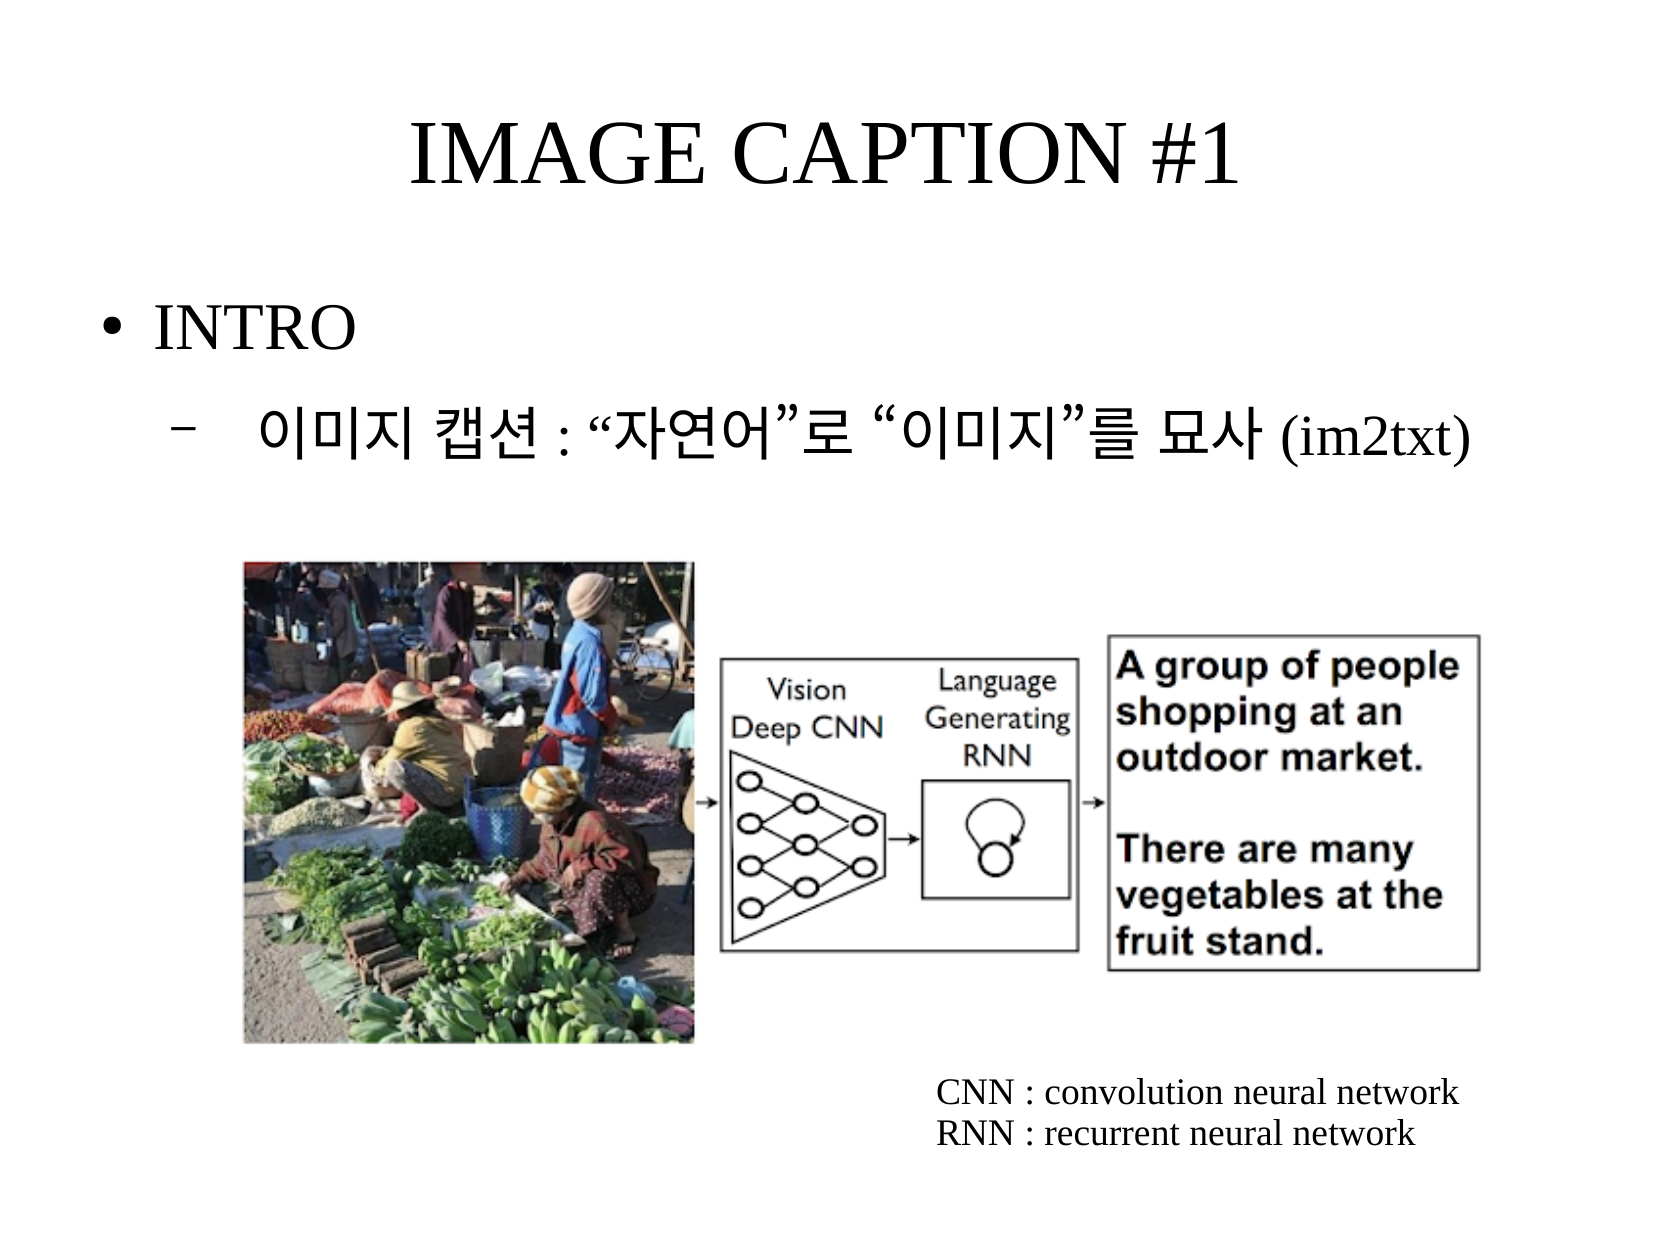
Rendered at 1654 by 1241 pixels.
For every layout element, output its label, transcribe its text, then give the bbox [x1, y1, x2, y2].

list INTRO 이미지 캡션 : “자연어”로 “이미지”를 묘사 (im2txt) [82, 290, 1571, 1010]
picture [237, 543, 1489, 1052]
text_box CNN : convolution neural network RNN : recurrent neural network [921, 1063, 1475, 1170]
title IMAGE CAPTION #1 [82, 49, 1571, 257]
